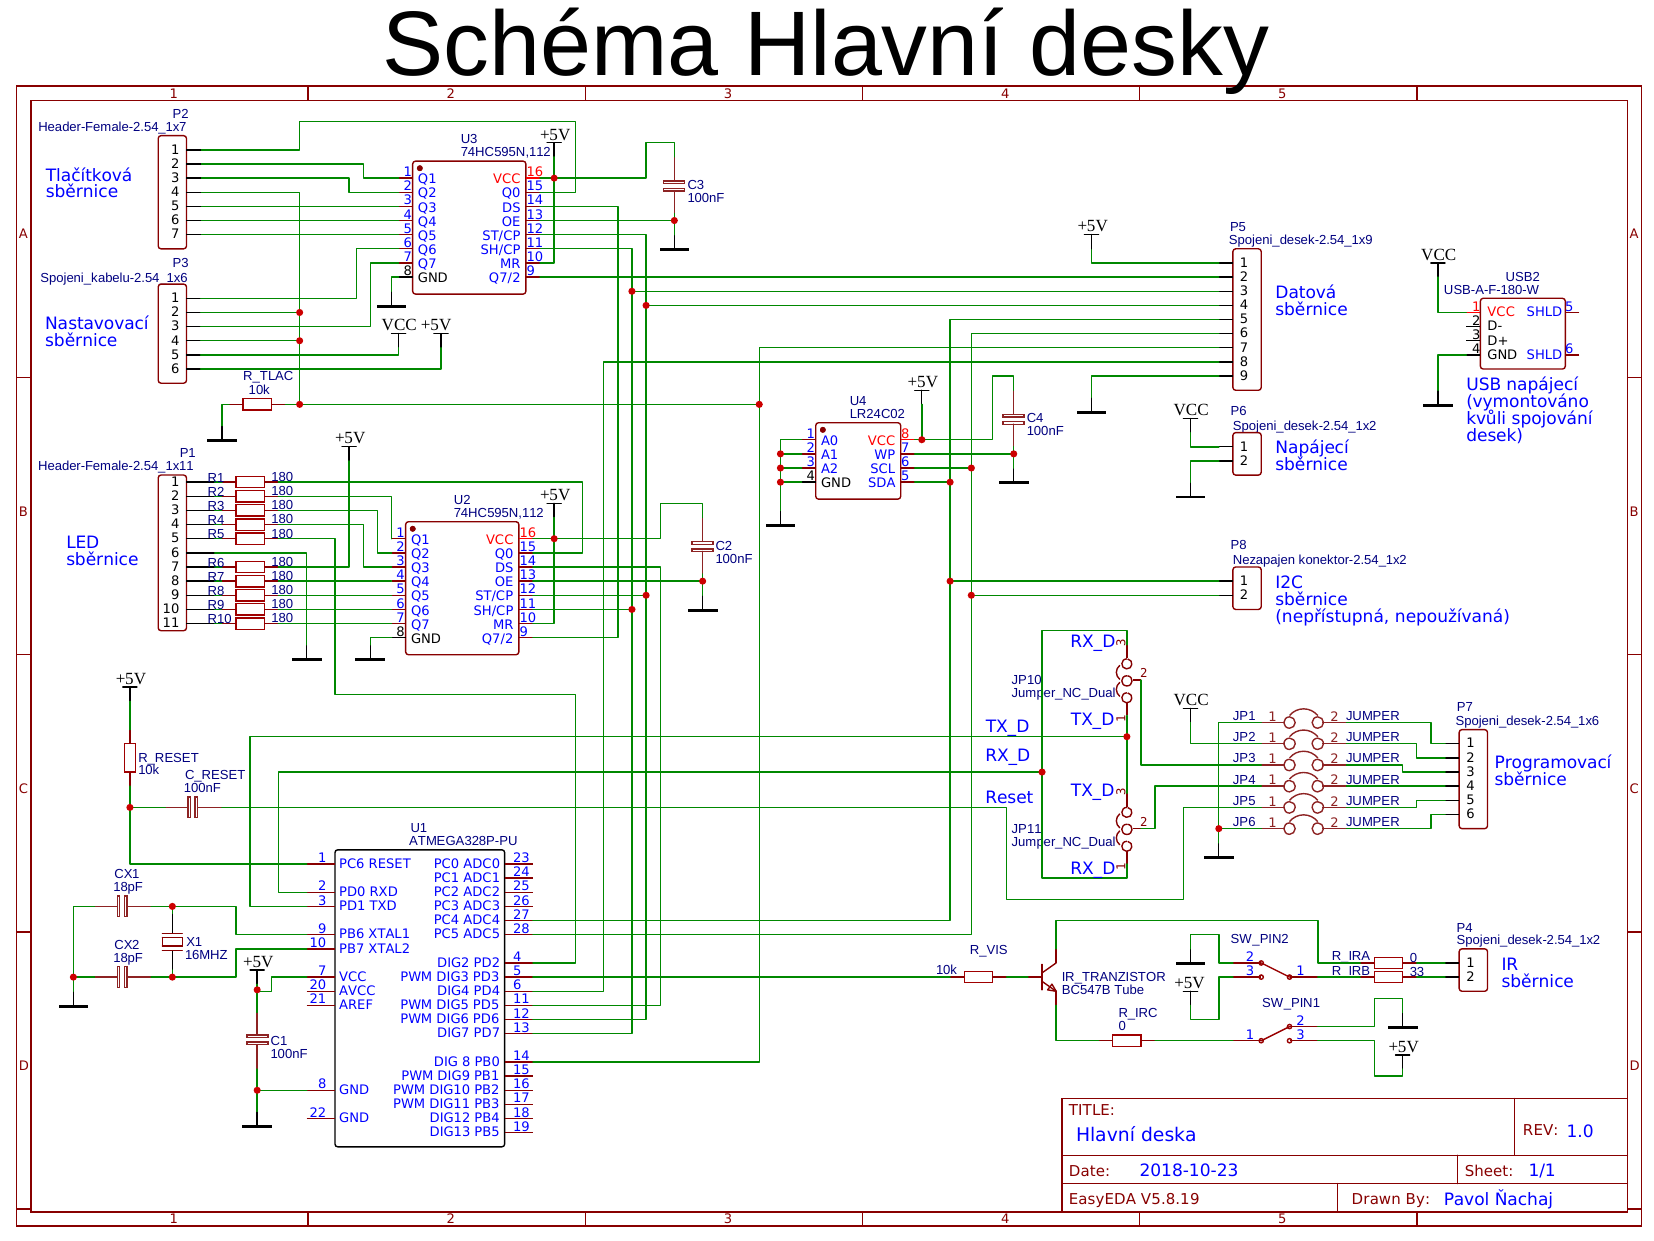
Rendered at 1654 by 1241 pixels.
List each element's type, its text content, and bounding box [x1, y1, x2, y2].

title Schéma Hlavní desky [0, 0, 1654, 130]
chart [2, 130, 1654, 1241]
